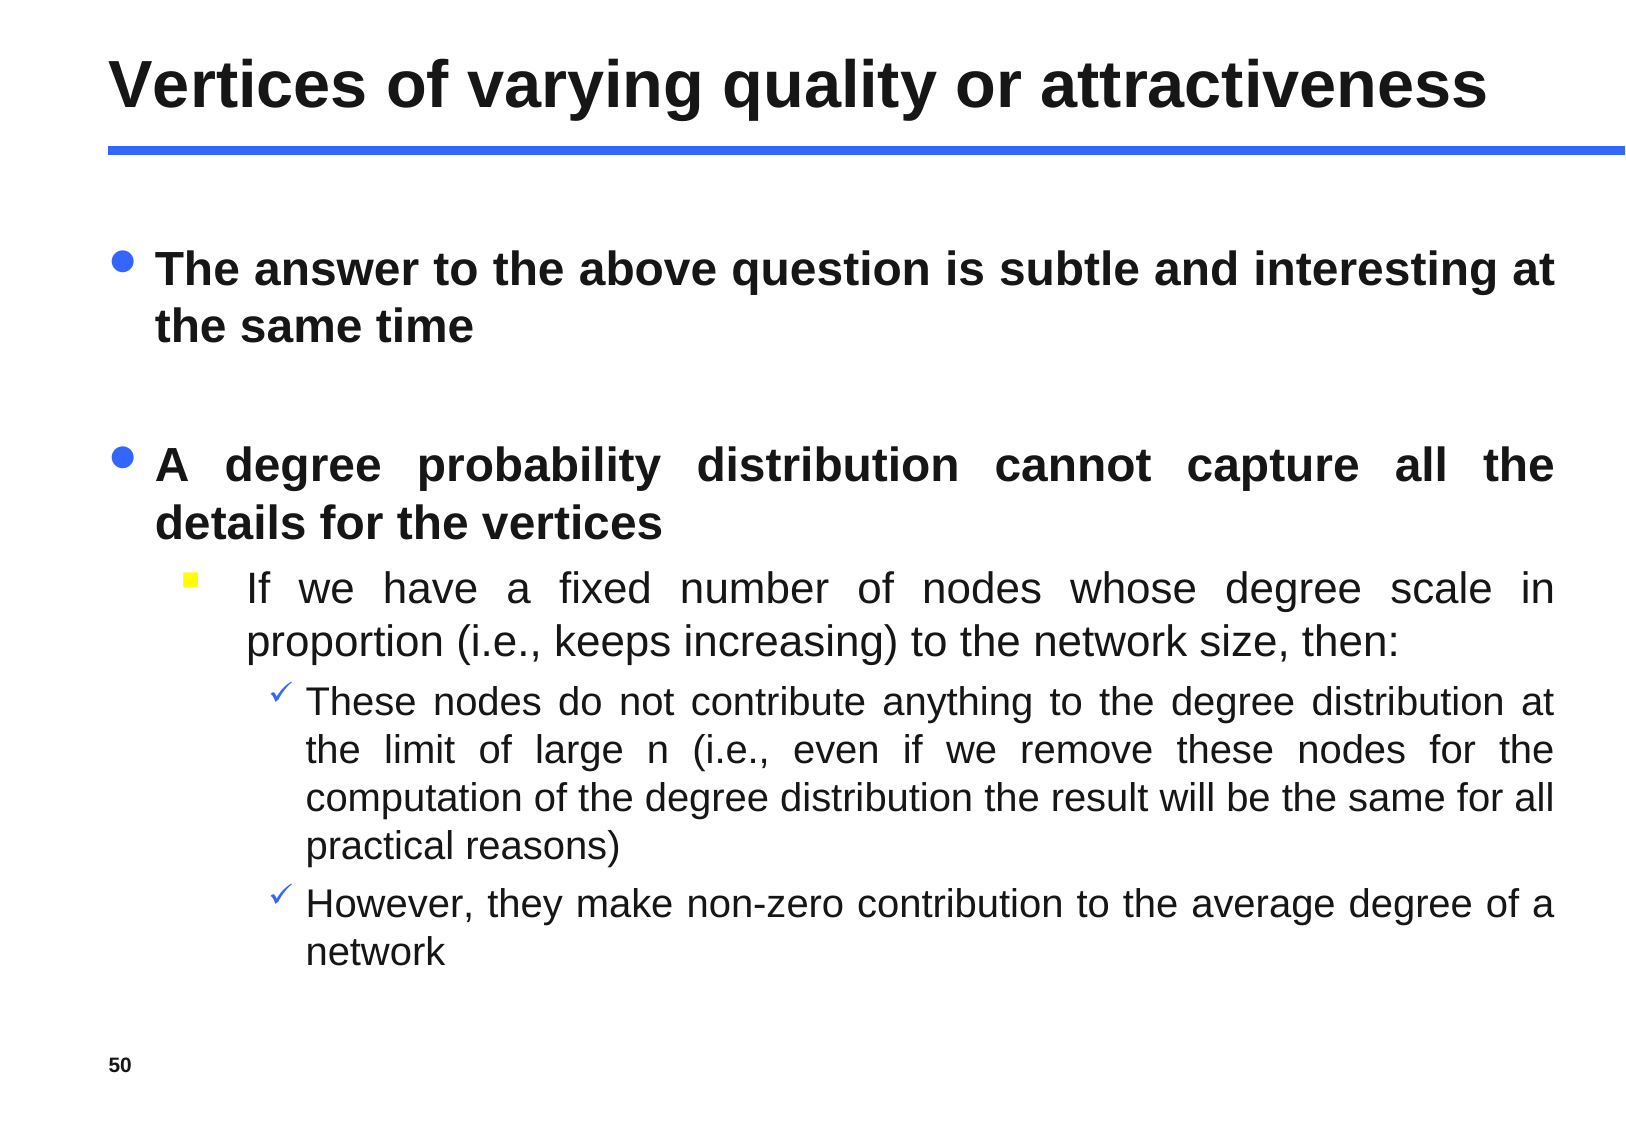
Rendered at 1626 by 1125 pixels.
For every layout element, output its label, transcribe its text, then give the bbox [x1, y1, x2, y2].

list The answer to the above question is subtle and interesting at the same time A degree probability distribution cannot capture all the details for the vertices If we have a fixed number of nodes whose degree scale in proportion (i.e., keeps increasing) to the network size, then: These nodes do not contribute anything to the degree distribution at the limit of large n (i.e., even if we remove these nodes for the computation of the degree distribution the result will be the same for all practical reasons) However, they make non-zero contribution to the average degree of a network [108, 237, 1558, 975]
text_box <number> [108, 1051, 188, 1077]
title Vertices of varying quality or attractiveness [108, 30, 1558, 131]
